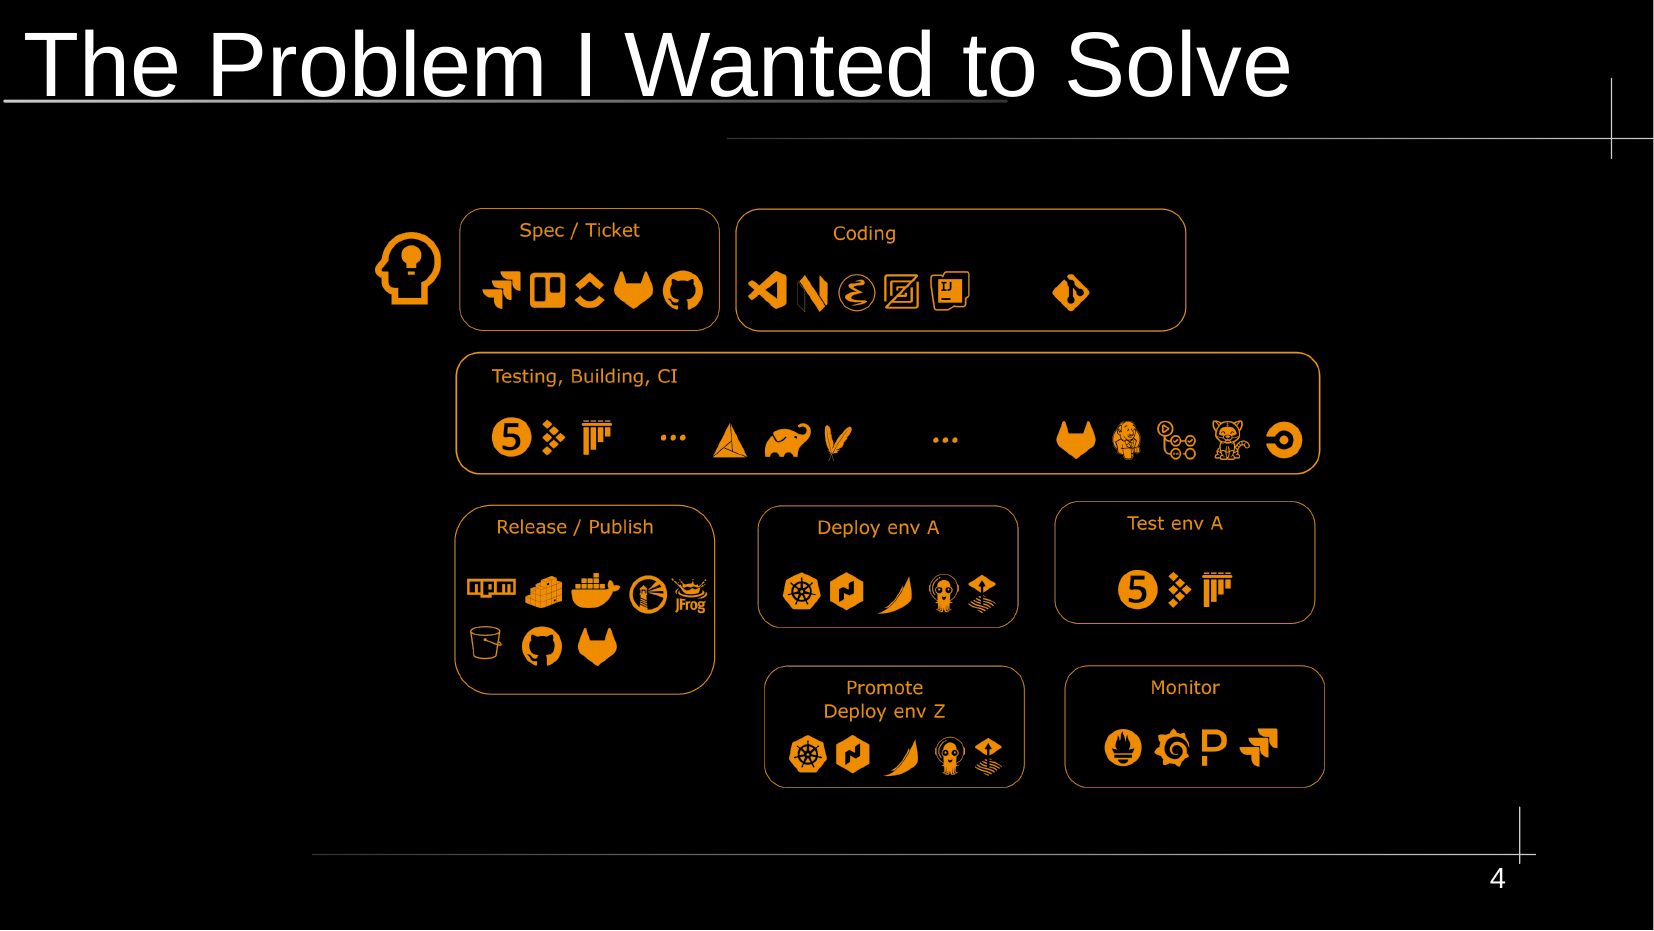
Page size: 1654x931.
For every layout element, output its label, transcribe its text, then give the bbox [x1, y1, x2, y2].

picture [375, 208, 1325, 788]
title The Problem I Wanted to Solve [23, 11, 1589, 119]
